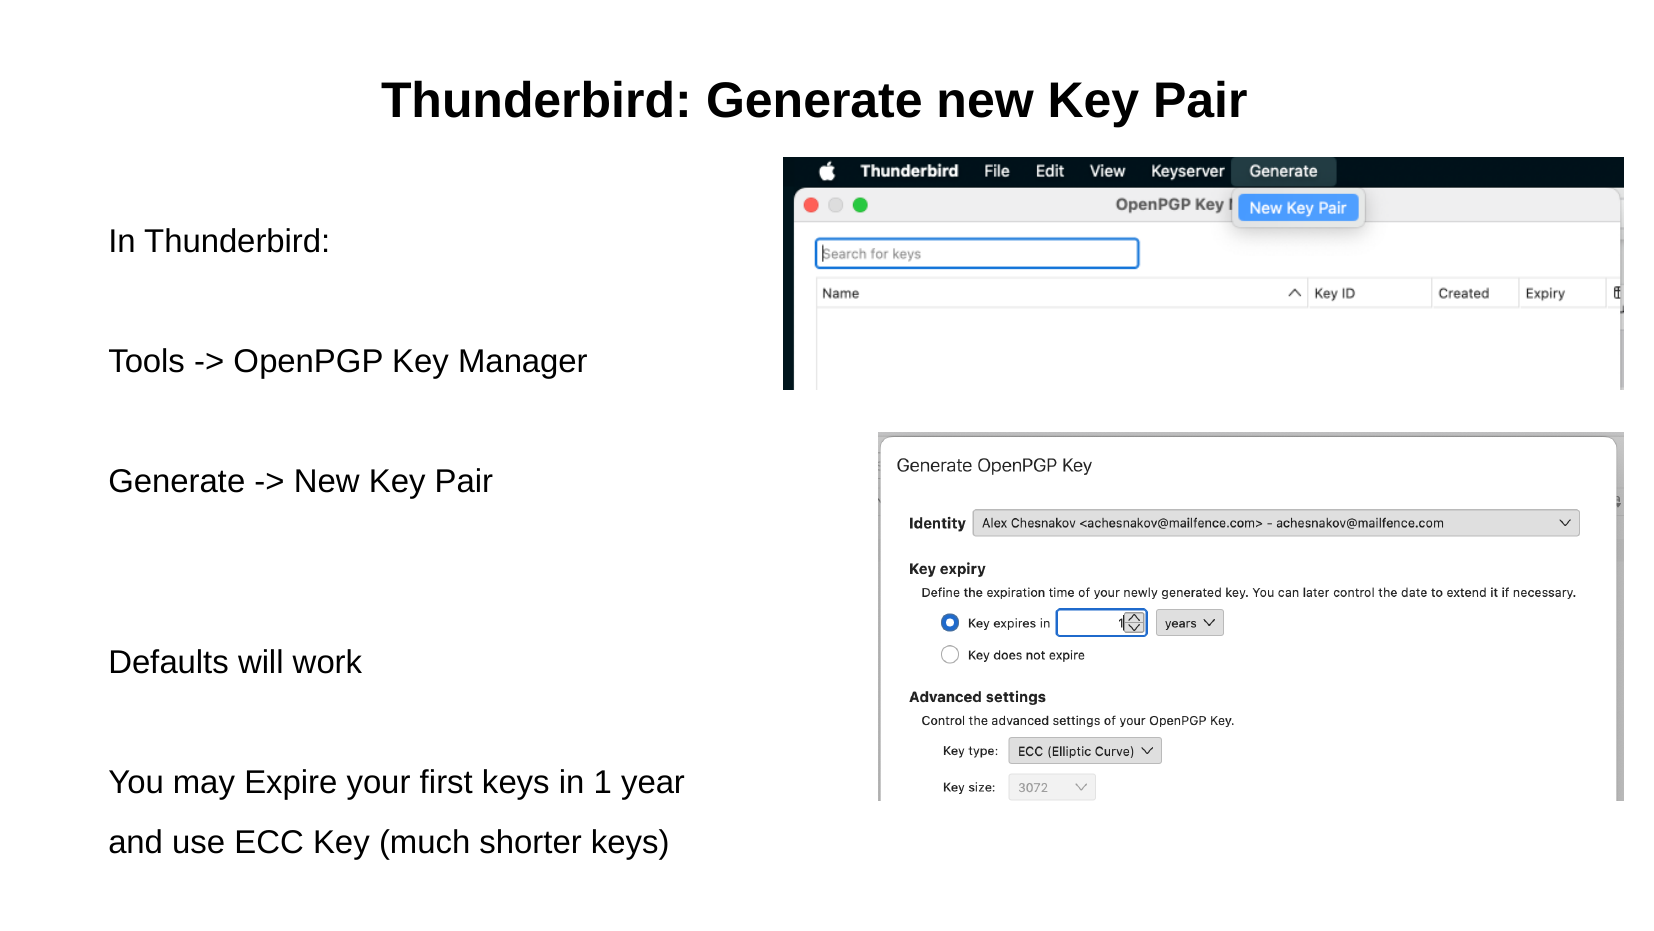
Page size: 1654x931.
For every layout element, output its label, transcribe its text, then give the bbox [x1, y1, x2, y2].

title Thunderbird: Generate new Key Pair [108, 42, 1521, 158]
list In Thunderbird: Tools -> OpenPGP Key Manager Generate -> New Key Pair Defaults will work You may Expire your first keys in 1 year and use ECC Key (much shorter keys) [108, 222, 1521, 862]
picture [878, 432, 1624, 801]
picture [783, 157, 1624, 390]
